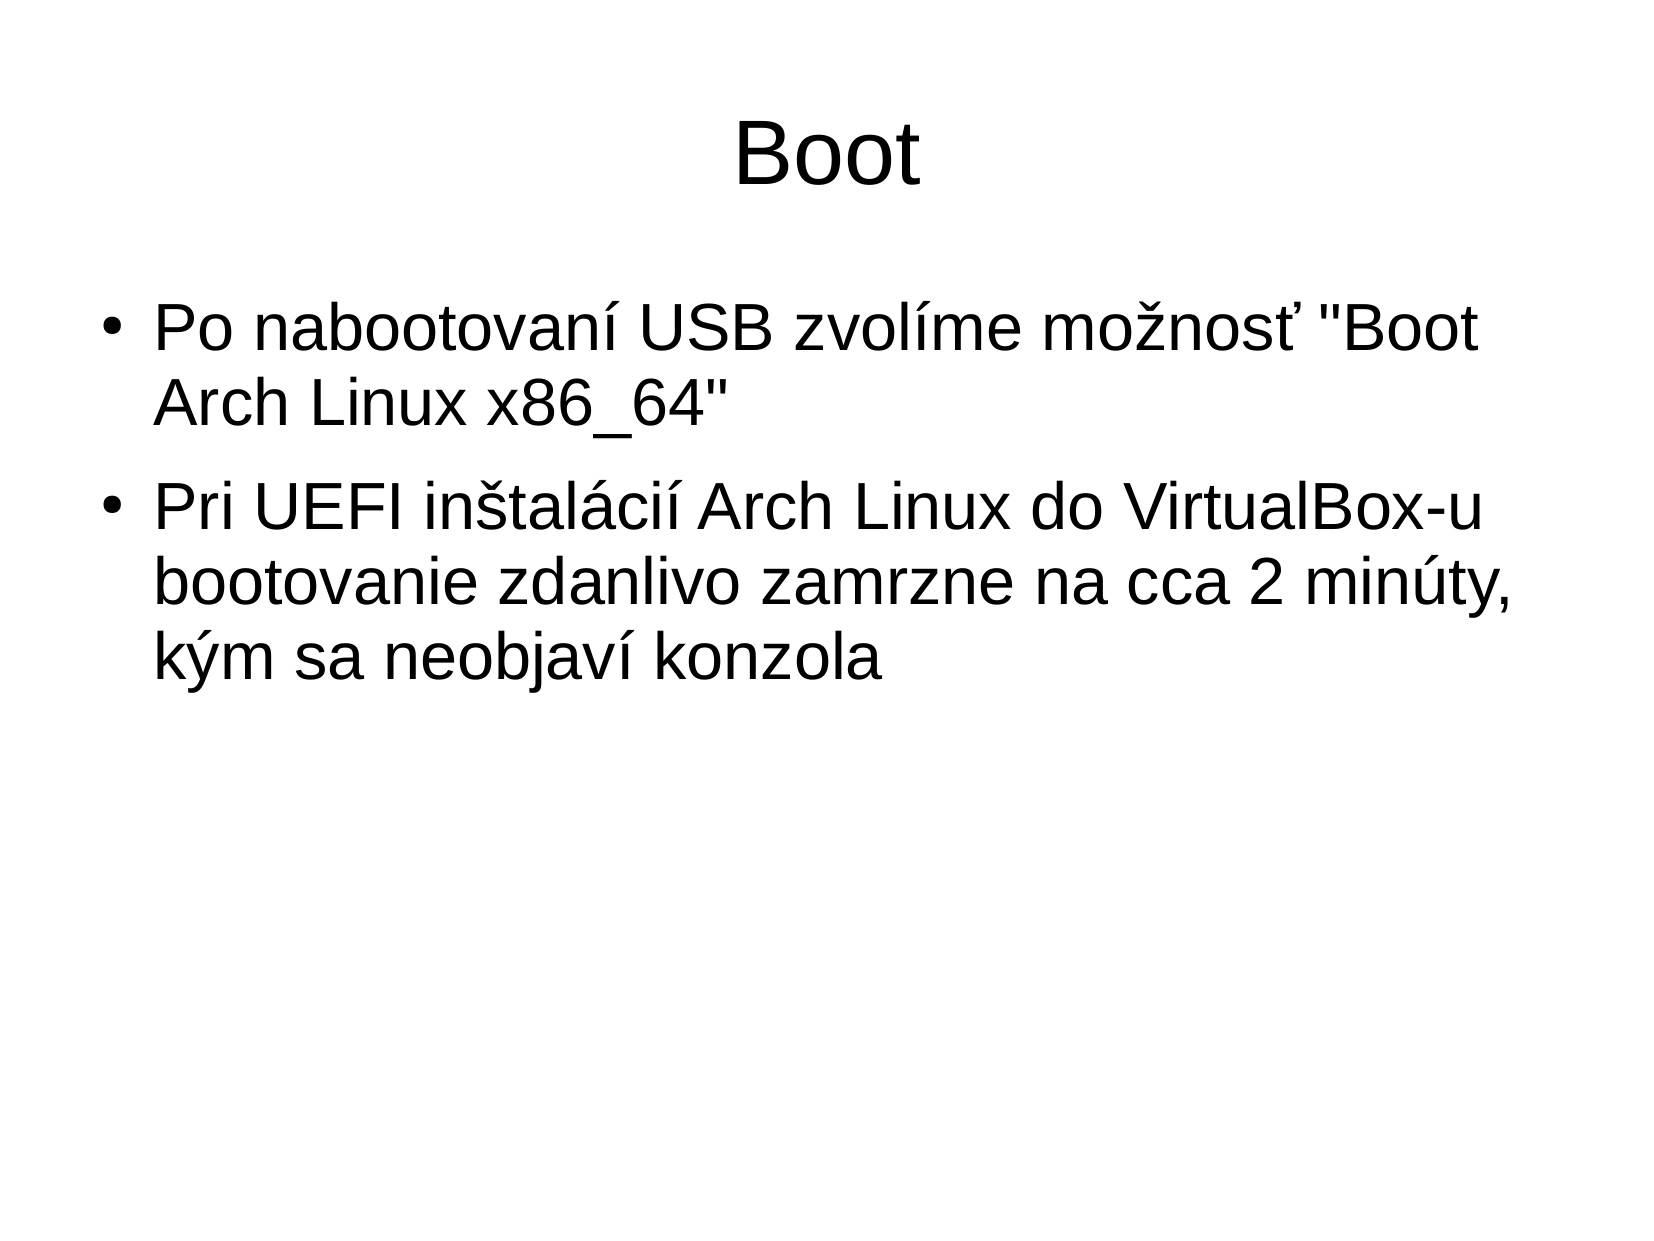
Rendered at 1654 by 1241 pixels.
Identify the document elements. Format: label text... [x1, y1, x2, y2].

title Boot [82, 49, 1571, 257]
list Po nabootovaní USB zvolíme možnosť "Boot Arch Linux x86_64" Pri UEFI inštalácií Arch Linux do VirtualBox-u bootovanie zdanlivo zamrzne na cca 2 minúty, kým sa neobjaví konzola [82, 290, 1571, 1010]
